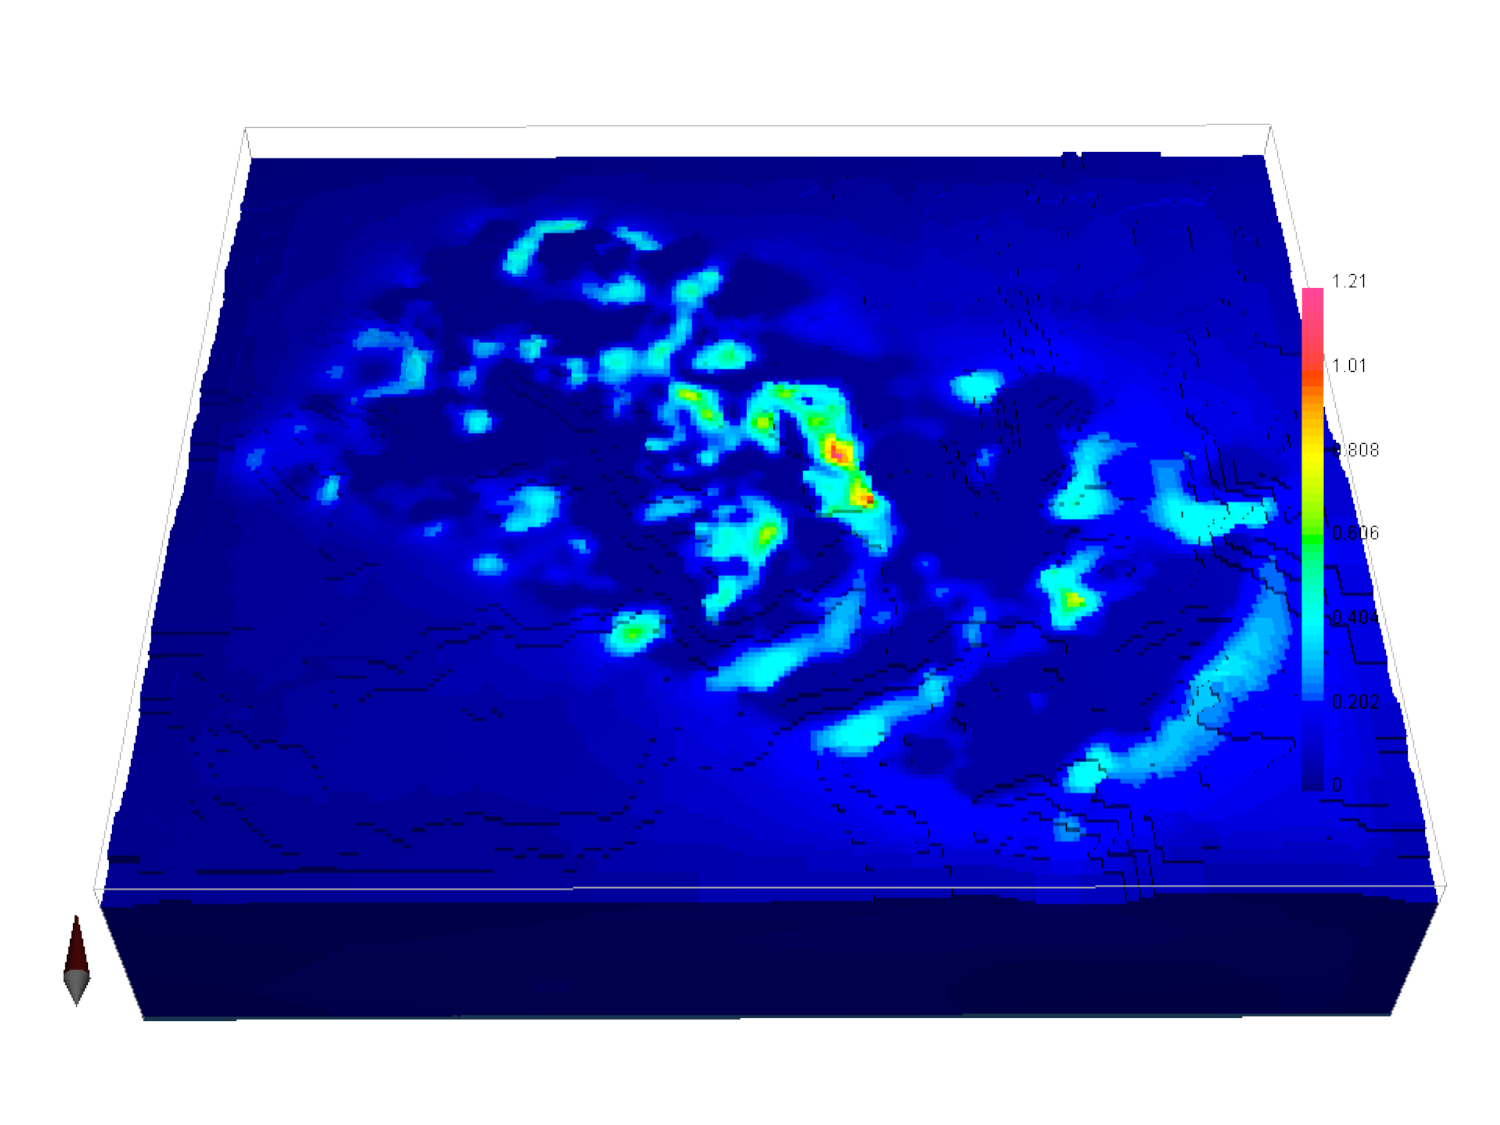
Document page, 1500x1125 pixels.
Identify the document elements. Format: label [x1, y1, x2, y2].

picture [1, 44, 1471, 1042]
